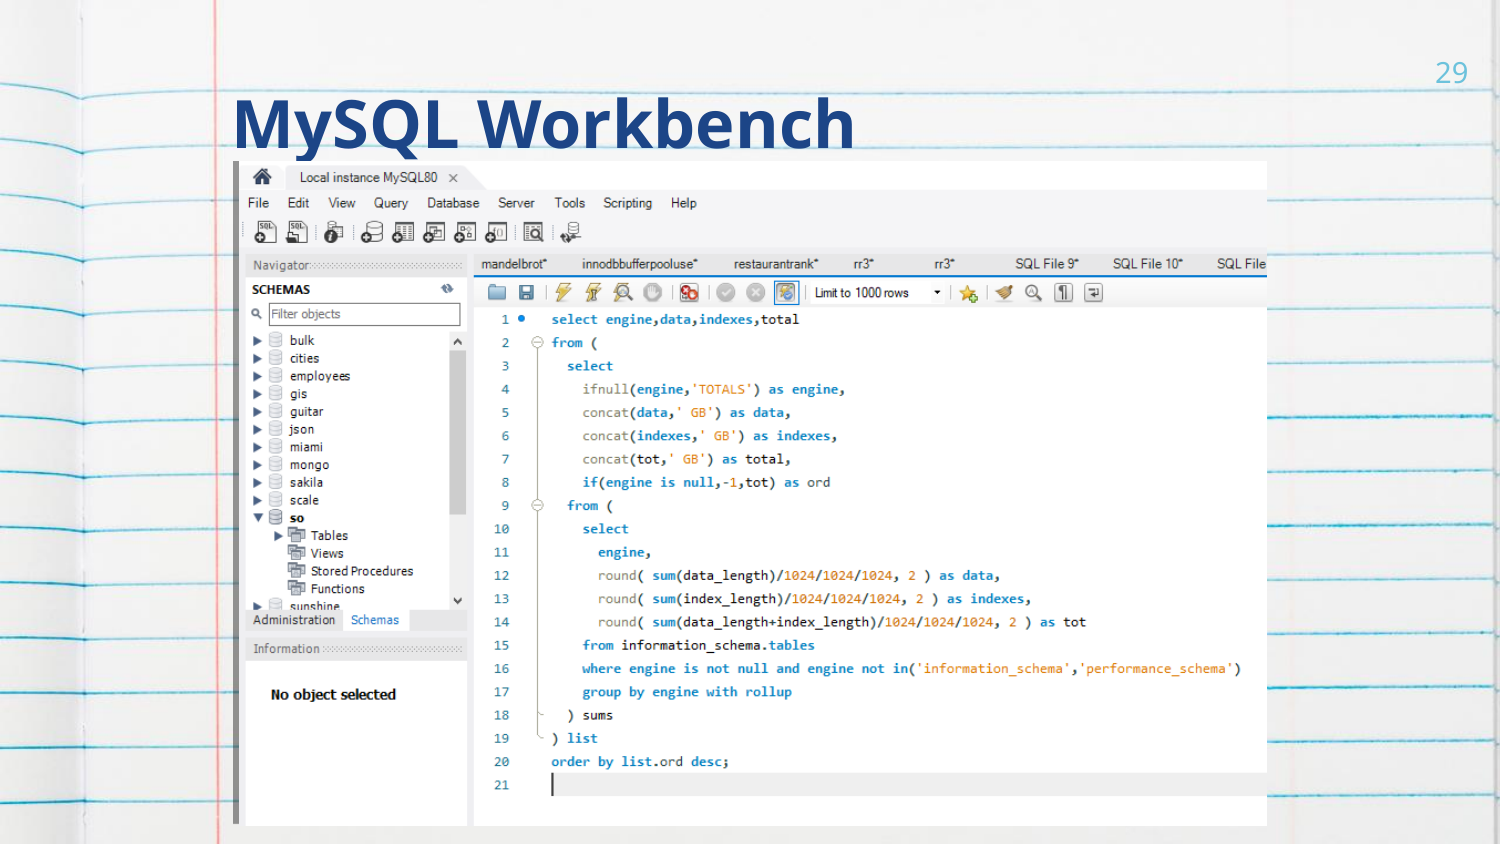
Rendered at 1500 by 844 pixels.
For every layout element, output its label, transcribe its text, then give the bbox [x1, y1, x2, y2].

slide_number <number> [1378, 41, 1469, 107]
title MySQL Workbench [231, 21, 1425, 162]
picture [0, 0, 1500, 844]
